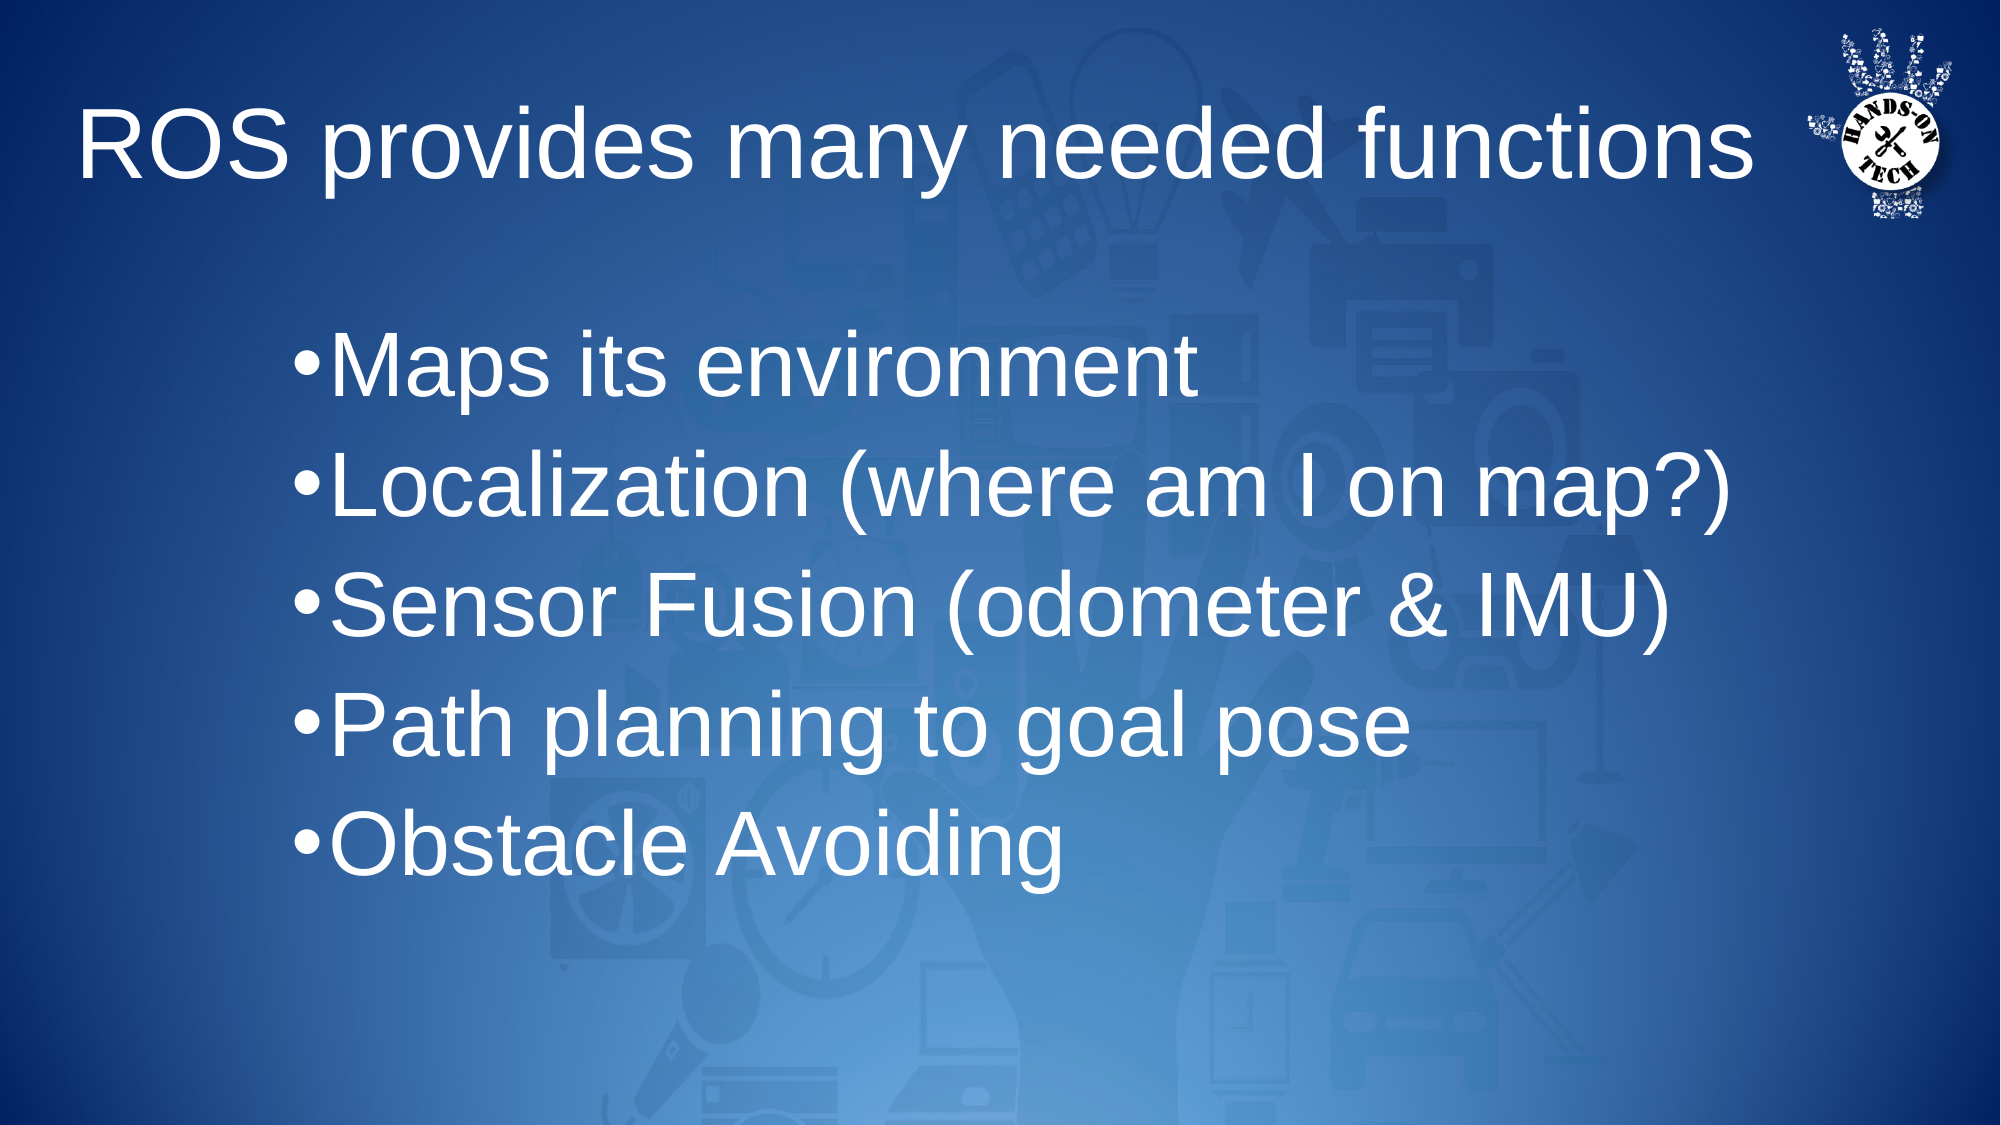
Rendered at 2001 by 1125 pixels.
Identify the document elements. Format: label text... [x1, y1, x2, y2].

text_box Maps its environment Localization (where am I on map?) Sensor Fusion (odometer & IMU) Path planning to goal pose Obstacle Avoiding [275, 310, 1771, 955]
text_box ROS provides many needed functions [5, 37, 1828, 255]
picture [0, 0, 2001, 1125]
